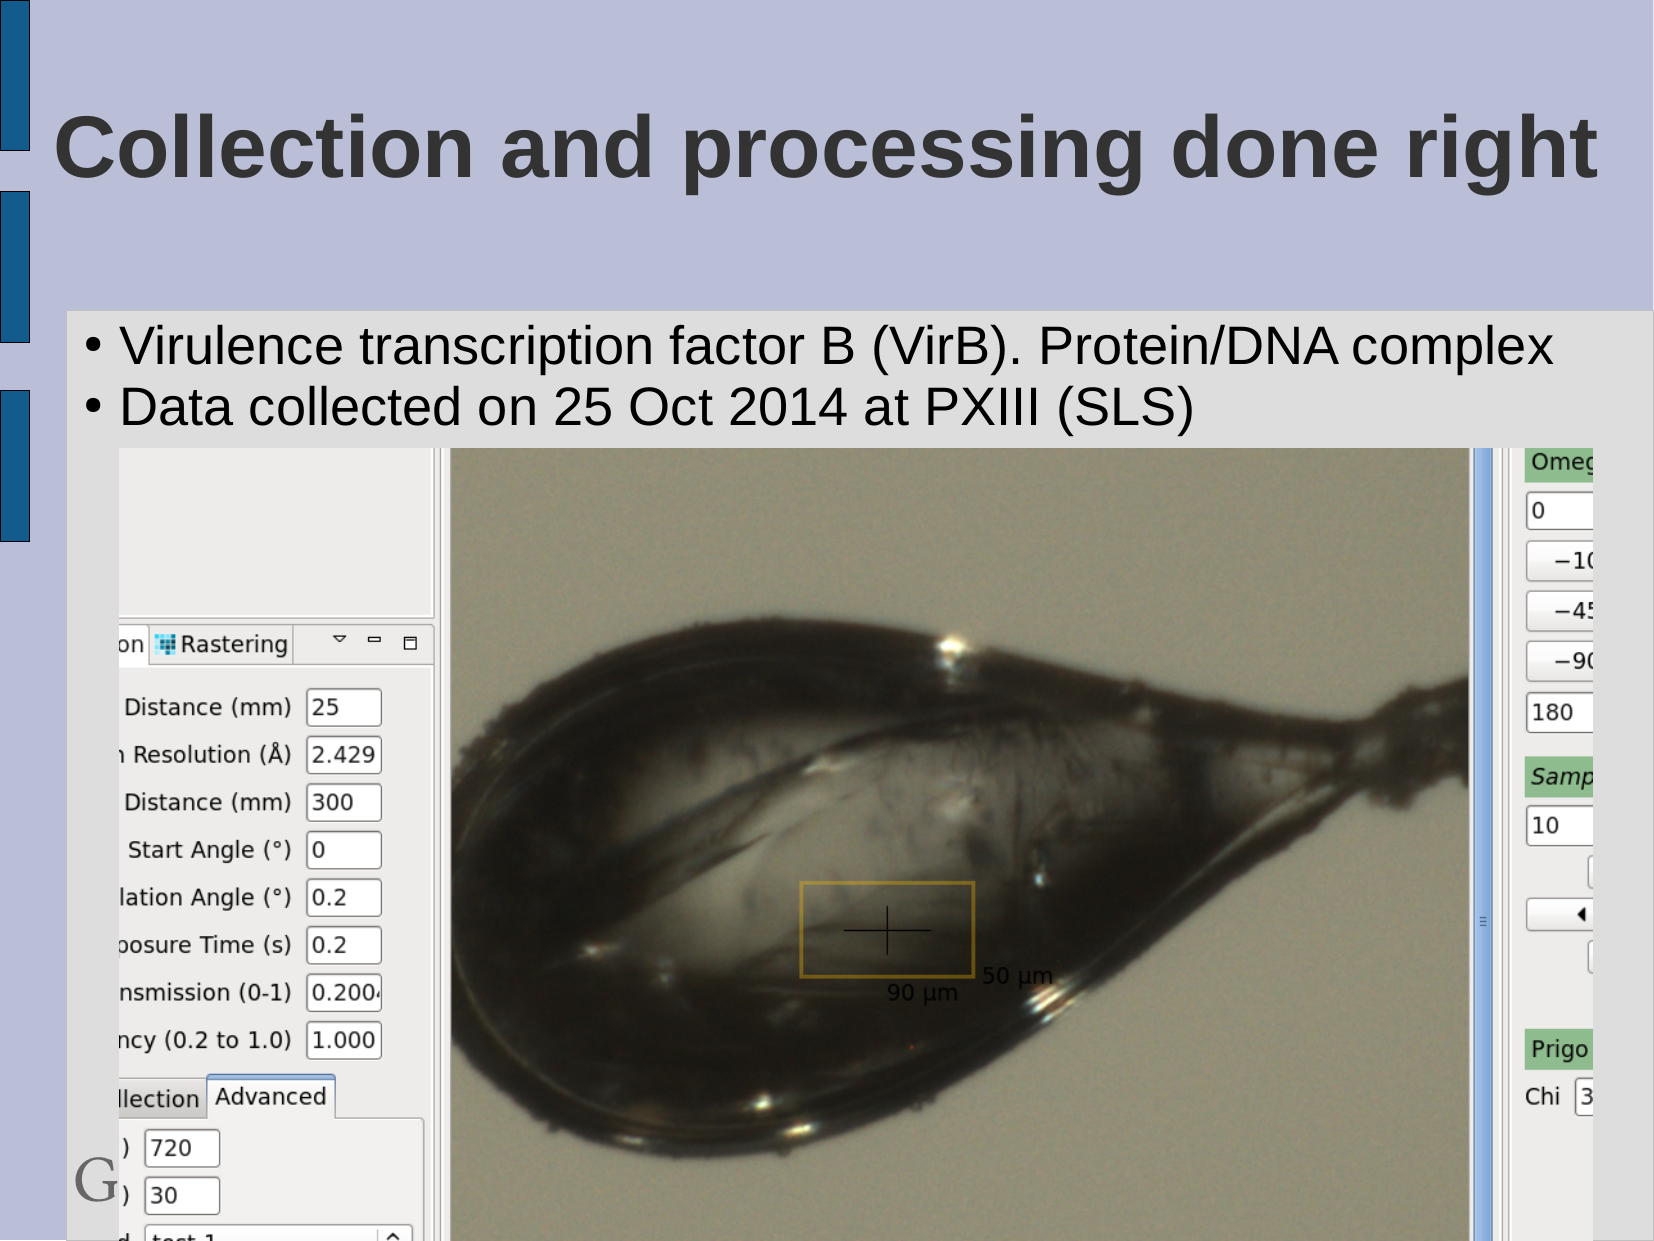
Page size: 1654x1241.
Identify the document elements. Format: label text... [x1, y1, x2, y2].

text_box Virulence transcription factor B (VirB). Protein/DNA complex Data collected on 25 Oct 2014 at PXIII (SLS) [68, 308, 1640, 445]
picture [119, 448, 1593, 1241]
title Collection and processing done right [23, 43, 1630, 252]
